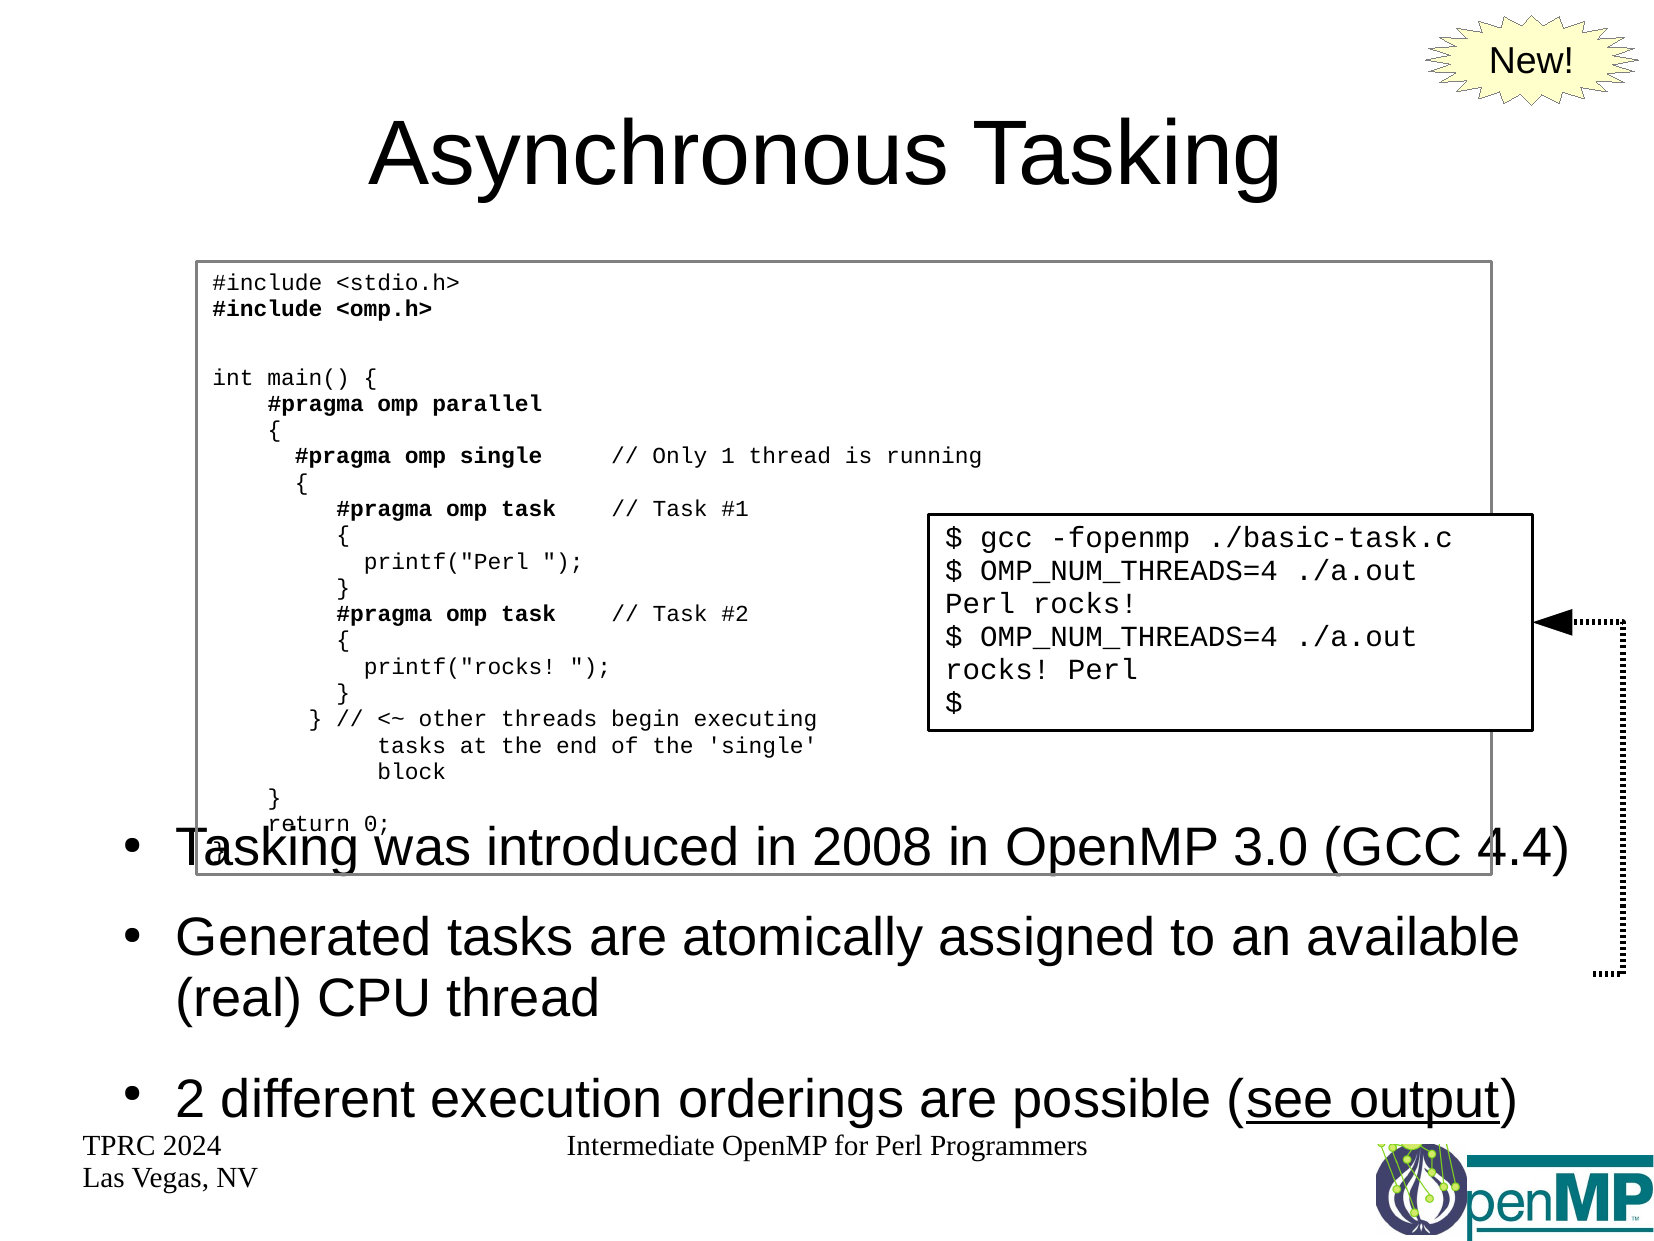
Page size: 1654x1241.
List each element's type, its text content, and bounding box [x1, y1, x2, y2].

text_box #include <stdio.h> #include <omp.h> int main() { #pragma omp parallel { #pragma omp single // Only 1 thread is running { #pragma omp task // Task #1 { printf("Perl "); } #pragma omp task // Task #2 { printf("rocks! "); } } // <~ other threads begin executing tasks at the end of the 'single' block } return 0; } [196, 261, 1492, 800]
list Tasking was introduced in 2008 in OpenMP 3.0 (GCC 4.4) Generated tasks are atomically assigned to an available (real) CPU thread 2 different execution orderings are possible (see output) [105, 816, 1594, 1132]
text_box $ gcc -fopenmp ./basic-task.c $ OMP_NUM_THREADS=4 ./a.out Perl rocks! $ OMP_NUM_THREADS=4 ./a.out rocks! Perl $ [928, 514, 1533, 708]
list Tasking was introduced in 2008 in OpenMP 3.0 (GCC 4.4) Generated tasks are atomically assigned to an available (real) CPU thread 2 different execution orderings are possible (see output) [198, 816, 1490, 873]
picture [1376, 1144, 1654, 1241]
title Asynchronous Tasking [82, 49, 1571, 257]
text_box New! [1425, 15, 1639, 106]
